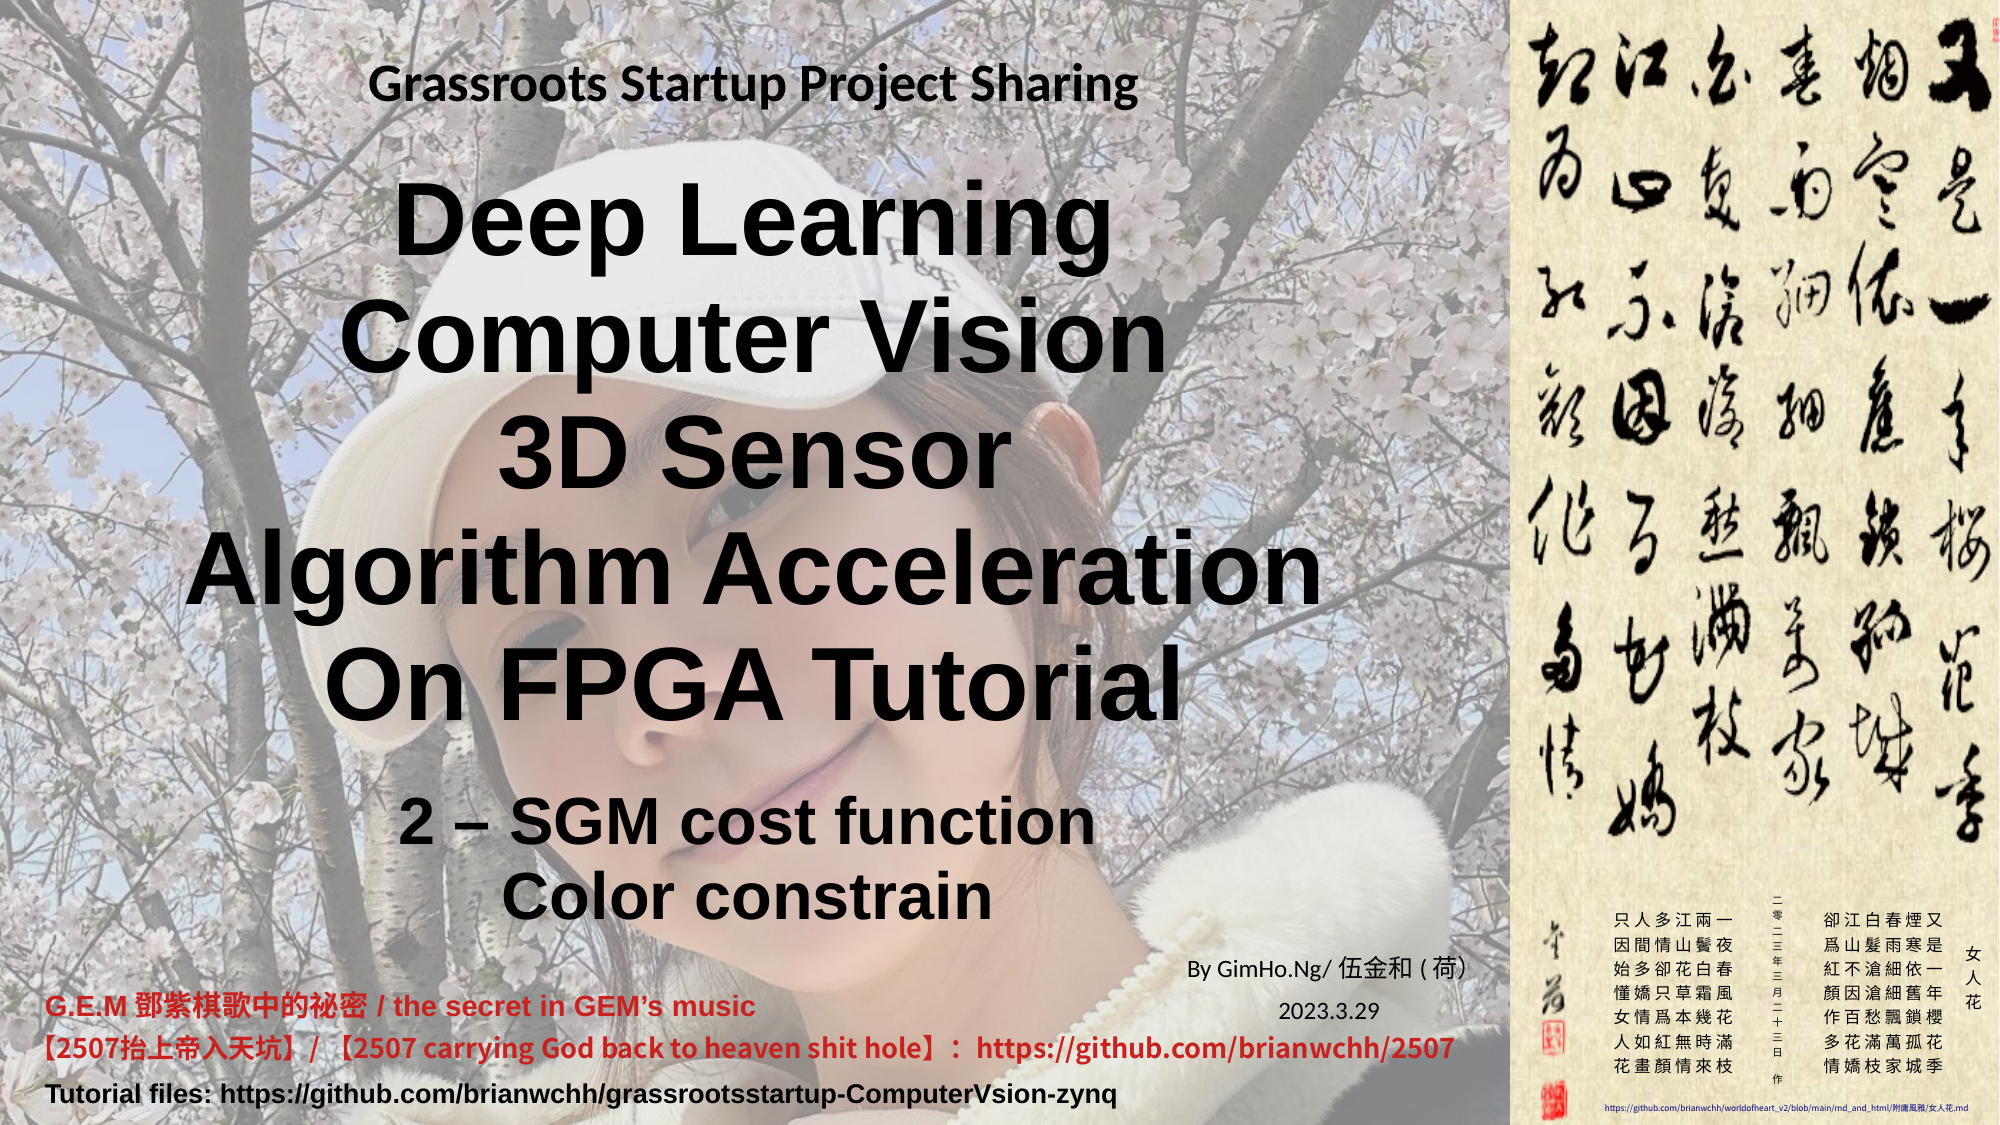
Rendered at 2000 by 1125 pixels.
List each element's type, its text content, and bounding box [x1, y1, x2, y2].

text_box 女人花 [1966, 915, 1981, 1036]
text_box 二 零 二 三 年 三 月 二 十 三 日 作 [1770, 885, 1786, 1095]
picture [0, 0, 2000, 1125]
text_box G.E.M鄧紫棋歌中的祕密/ the secret in GEM’s music [30, 975, 901, 1020]
text_box https://github.com/brianwchh/worldofheart_v2/blob/main/md_and_html/附庸風雅/女人花.md [1590, 1095, 1996, 1122]
text_box Tutorial files: https://github.com/brianwchh/grassrootsstartup-ComputerVsion-zynq [30, 1071, 1516, 1125]
text_box Deep Learning Computer Vision 3D Sensor Algorithm Acceleration On FPGA Tutorial [0, 154, 1510, 751]
text_box 只 人 多 江 兩 一 因 間 情 山 鬢 夜 始 多 卻 花 白 春 懂 嬌 只 草 霜 風 女 情 爲 本 幾 花 人 如 紅 無 時 滿 花 畫 顏 情 來 枝 [1590, 900, 1756, 1085]
text_box 【2507抬上帝入天坑】/ 【2507 carrying God back to heaven shit hole】：https://github.com/brianwchh/2507 [15, 1020, 1501, 1074]
text_box 2 – SGM cost function Color constrain [0, 776, 1504, 942]
text_box 卻 江 白 春 煙 又 爲 山 髮 雨 寒 是 紅 不 滄 細 依 一 顏 因 滄 細 舊 年 作 百 愁 飄 鎖 櫻 多 花 滿 萬 孤 花 情 嬌 枝 家 城 季 [1800, 900, 1966, 1085]
text_box By GimHo.Ng/伍金和(荷） 2023.3.29 [1140, 945, 1510, 1032]
text_box Grassroots Startup Project Sharing [361, 39, 1148, 120]
